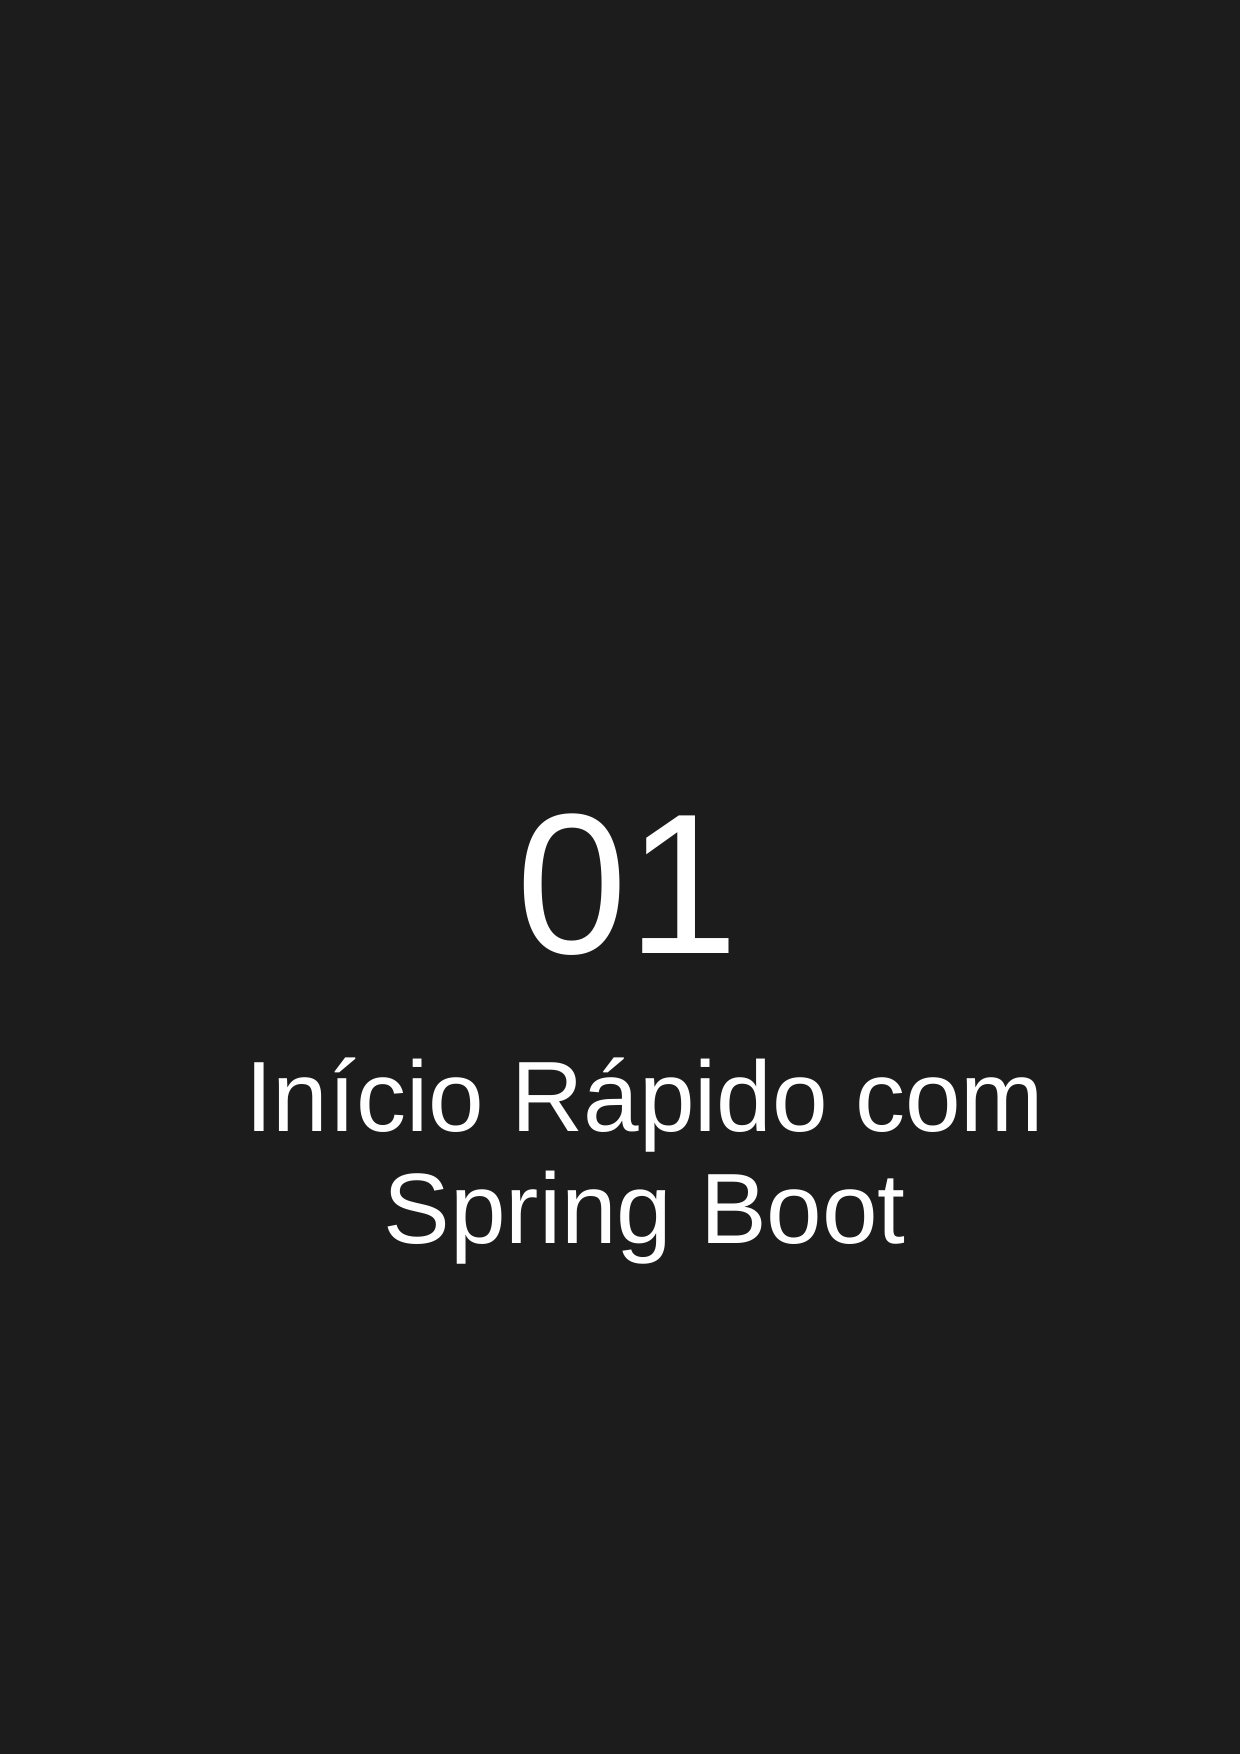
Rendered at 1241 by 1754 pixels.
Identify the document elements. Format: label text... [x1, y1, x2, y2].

text_box 01 [501, 765, 755, 1004]
text_box Início Rápido com Spring Boot [79, 1033, 1211, 1272]
